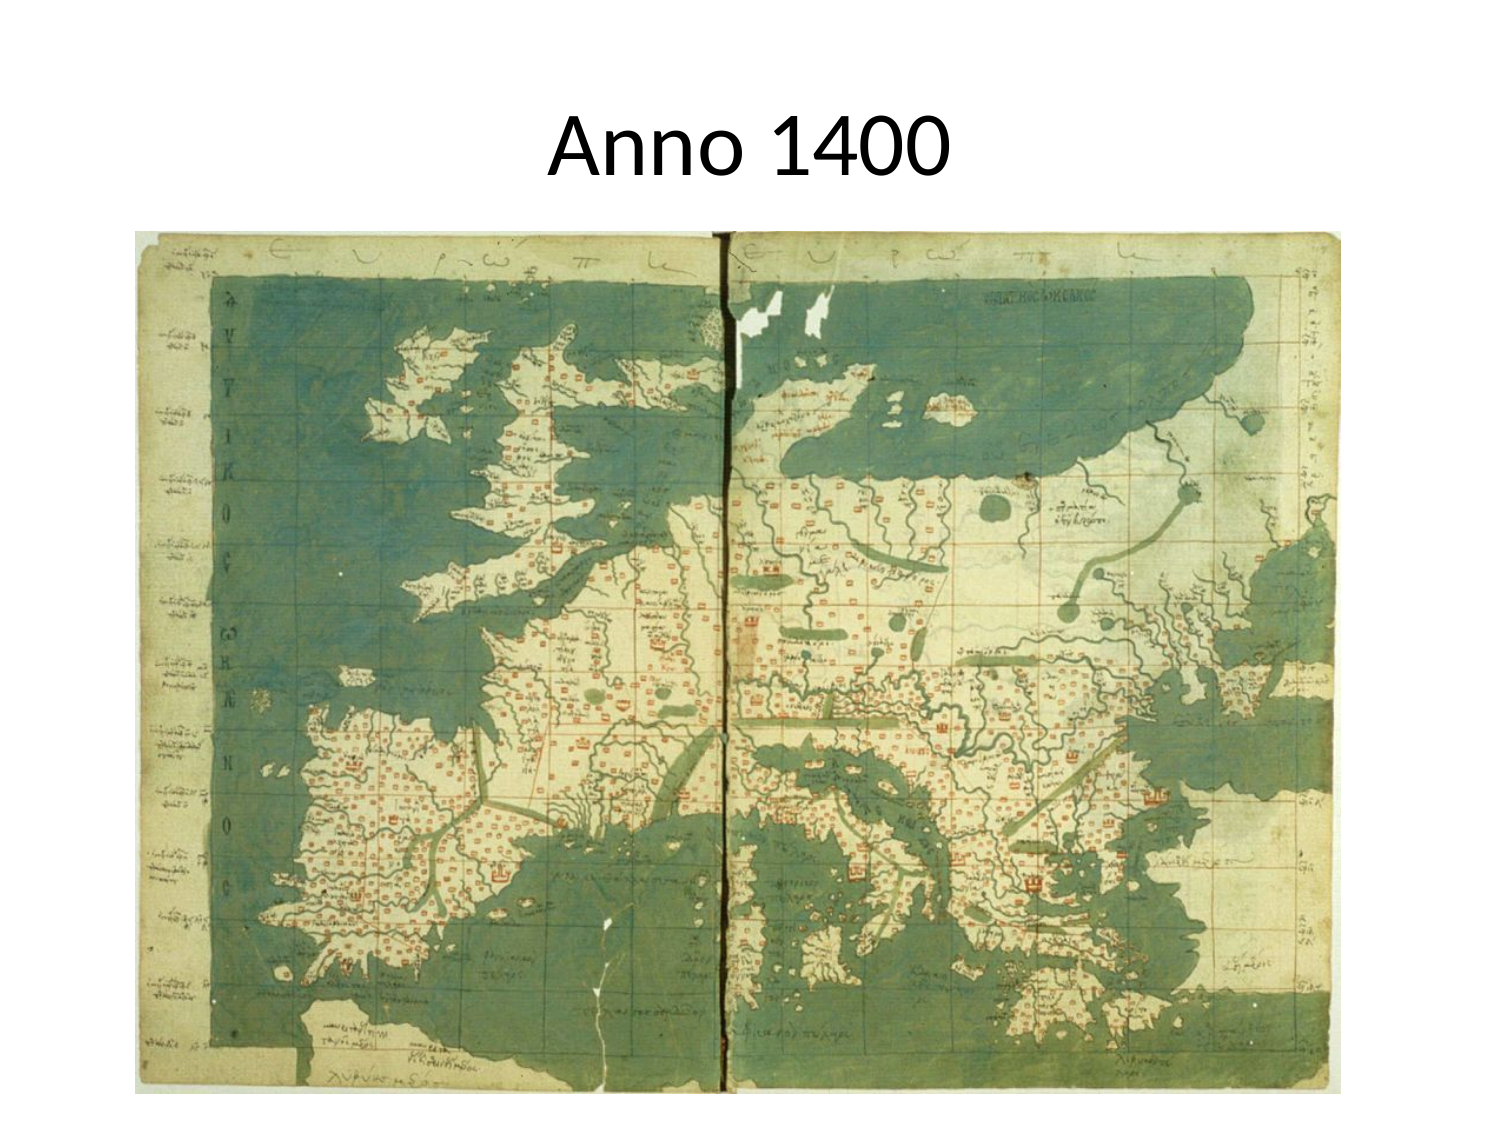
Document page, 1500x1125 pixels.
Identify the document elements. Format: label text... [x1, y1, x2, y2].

title Anno 1400 [75, 45, 1425, 233]
picture [135, 231, 1341, 1094]
